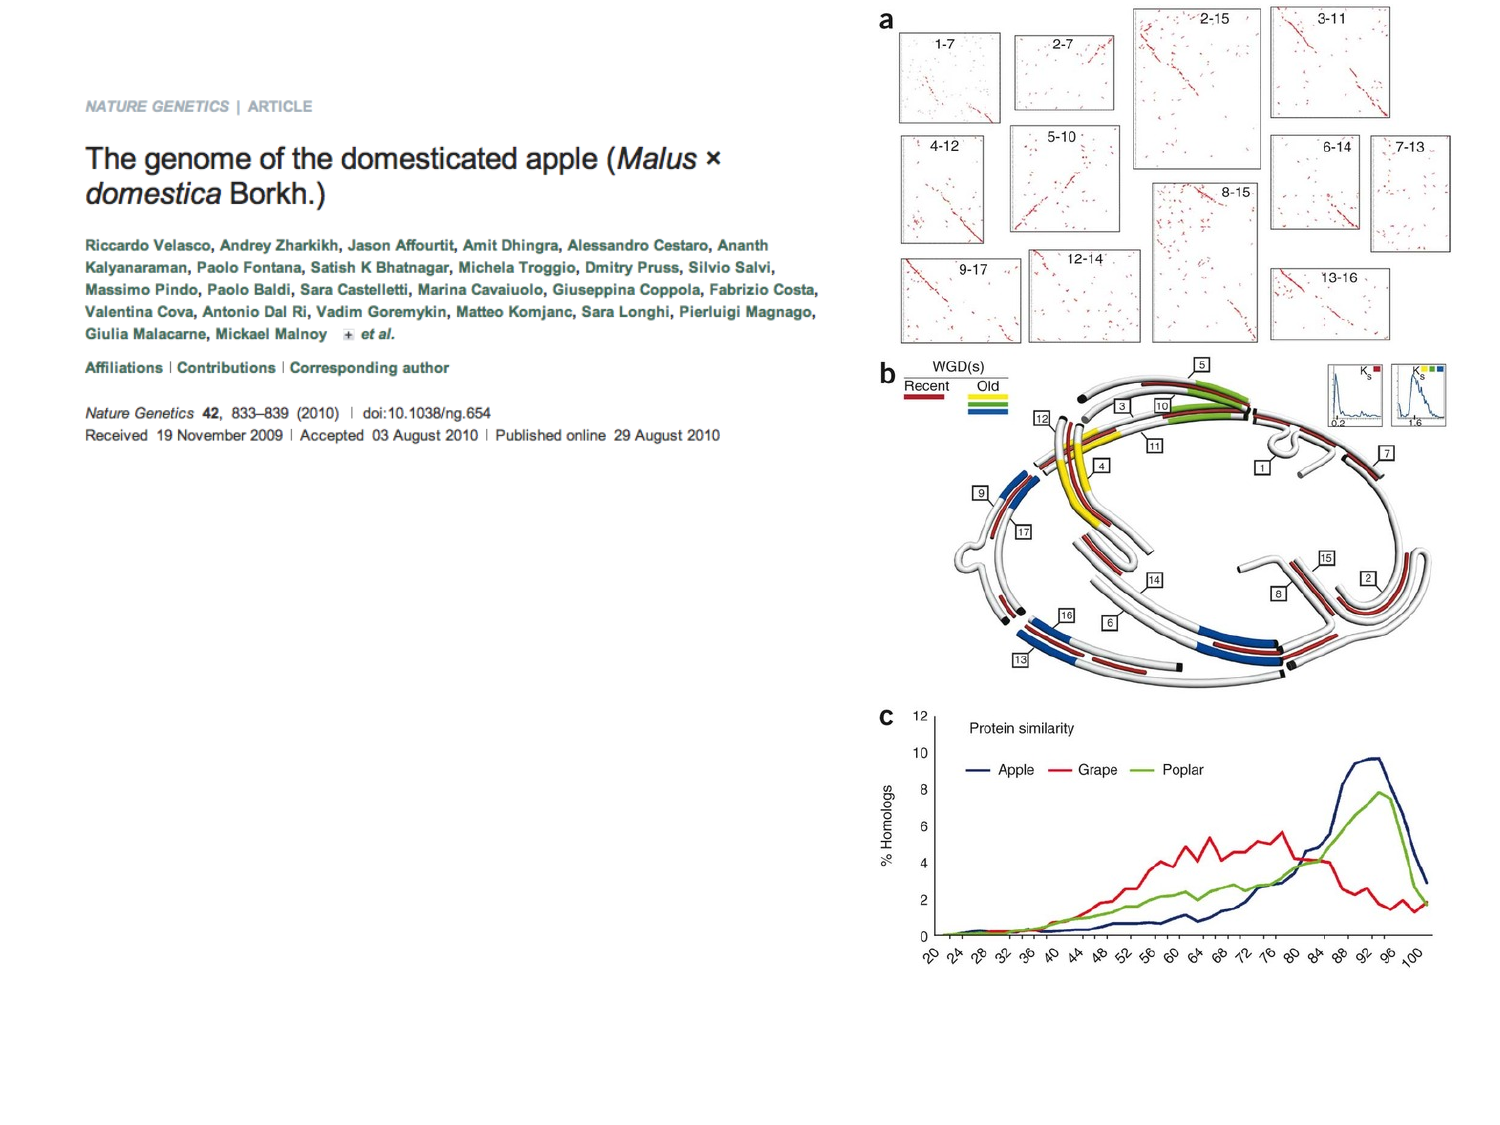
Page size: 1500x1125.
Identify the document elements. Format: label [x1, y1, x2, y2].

picture [77, 98, 828, 457]
picture [879, 4, 1452, 972]
